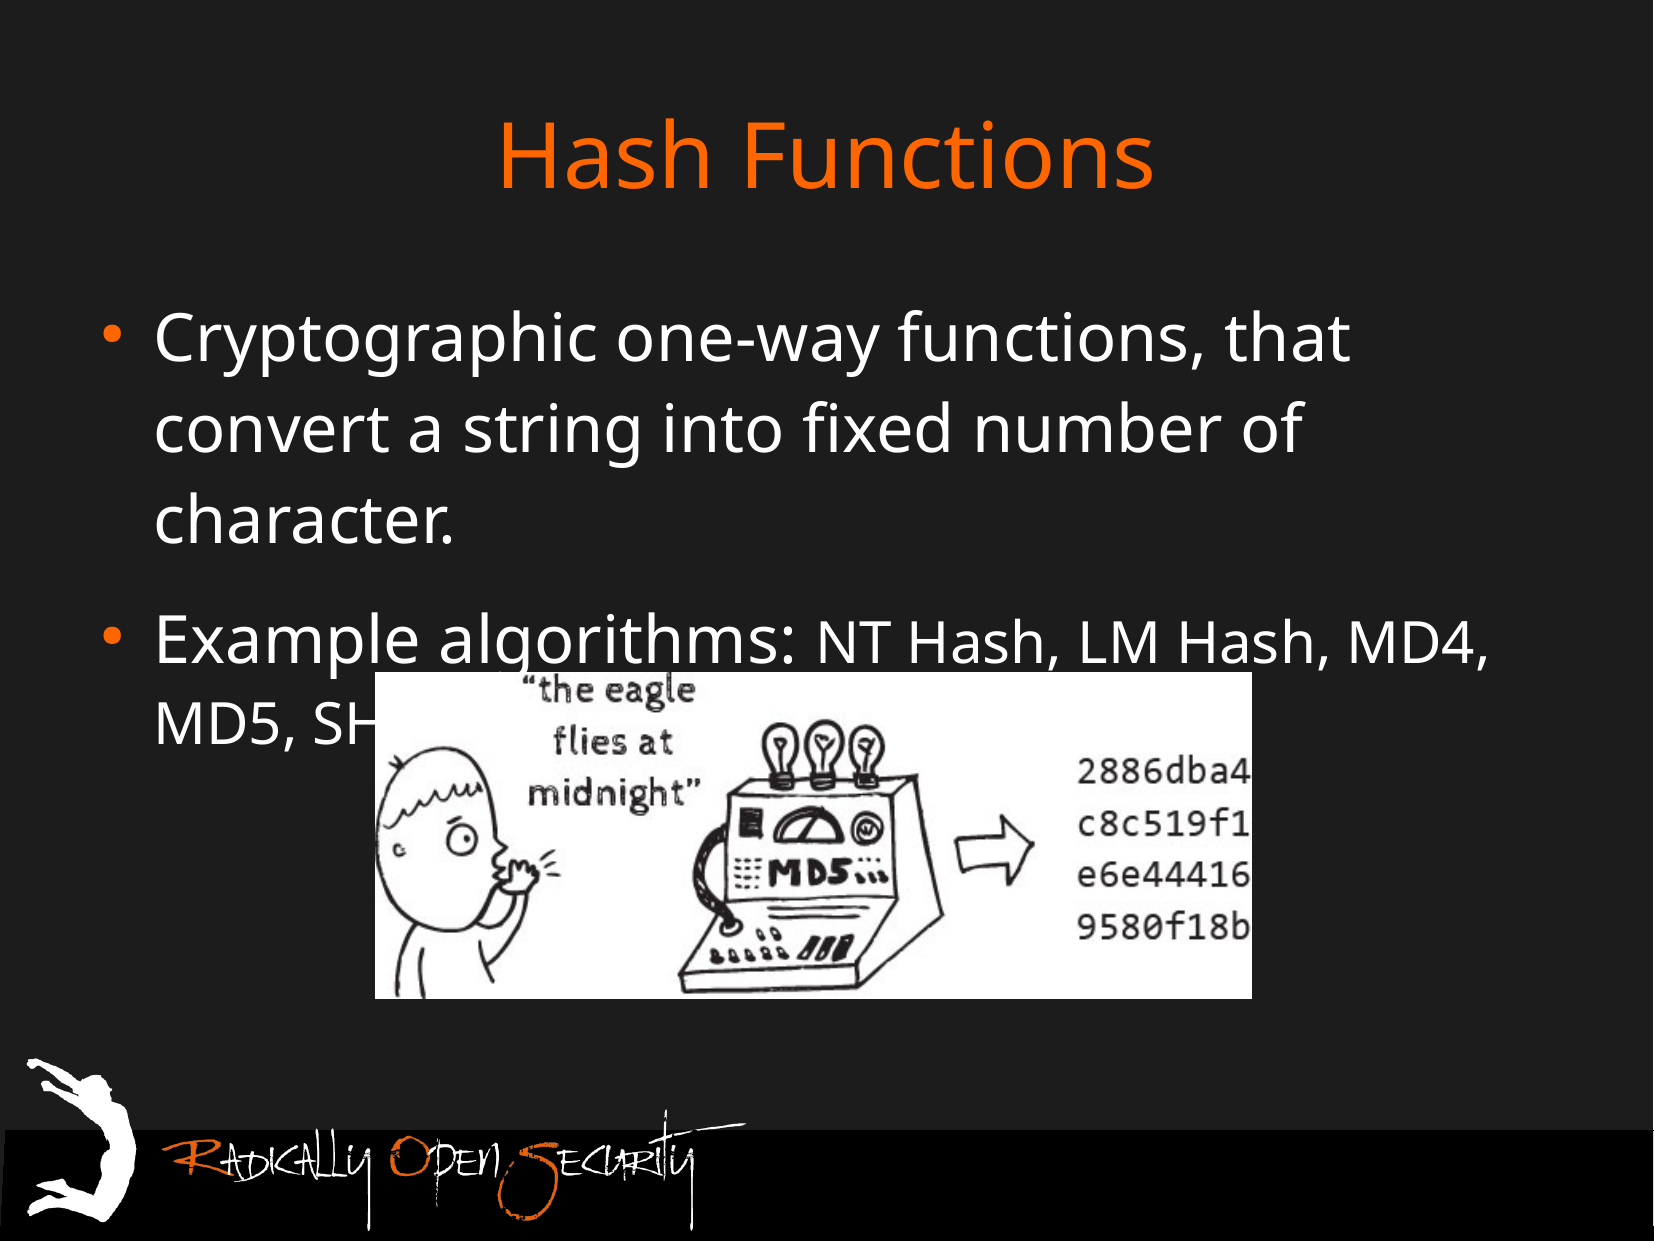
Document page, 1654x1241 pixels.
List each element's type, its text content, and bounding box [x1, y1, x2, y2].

title Hash Functions [82, 49, 1571, 257]
list Cryptographic one-way functions, that convert a string into fixed number of character. Example algorithms: NT Hash, LM Hash, MD4, MD5, SHA1, SHA2, SHA256, SHA512 [82, 290, 1571, 1191]
picture [0, 1022, 778, 1241]
picture [375, 672, 1252, 1000]
